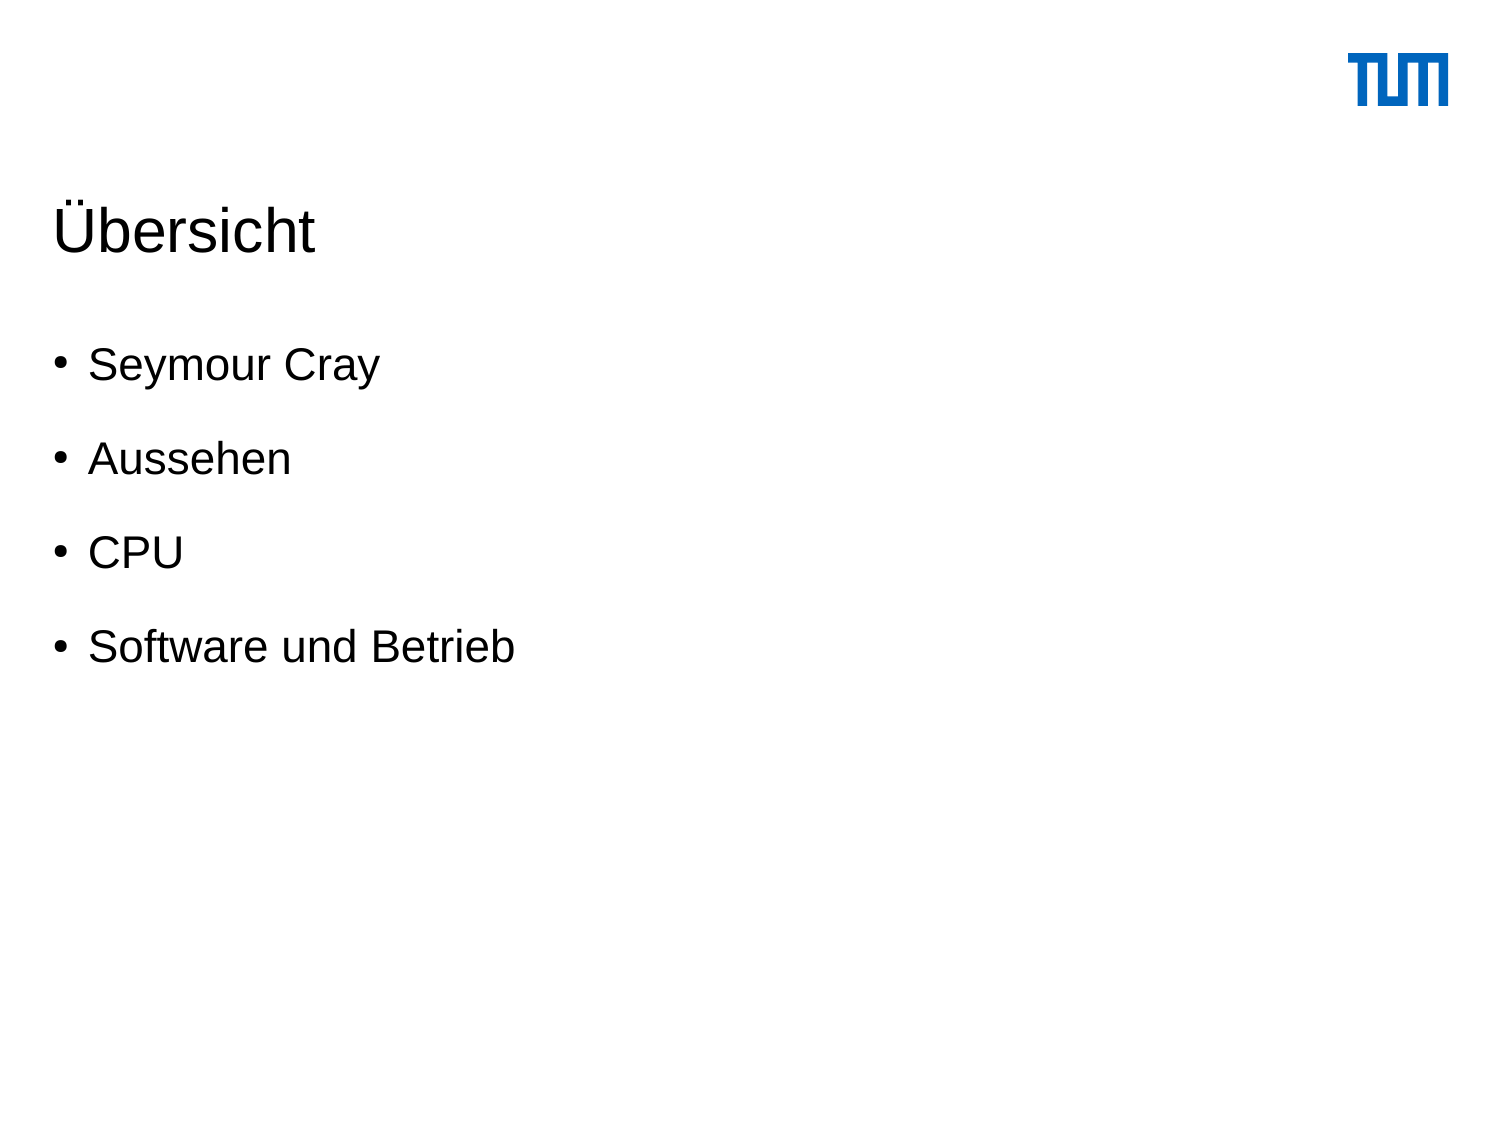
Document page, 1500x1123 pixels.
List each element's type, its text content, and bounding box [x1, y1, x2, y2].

title Übersicht [52, 199, 1453, 262]
list Seymour Cray Aussehen CPU Software und Betrieb [52, 330, 1453, 1105]
